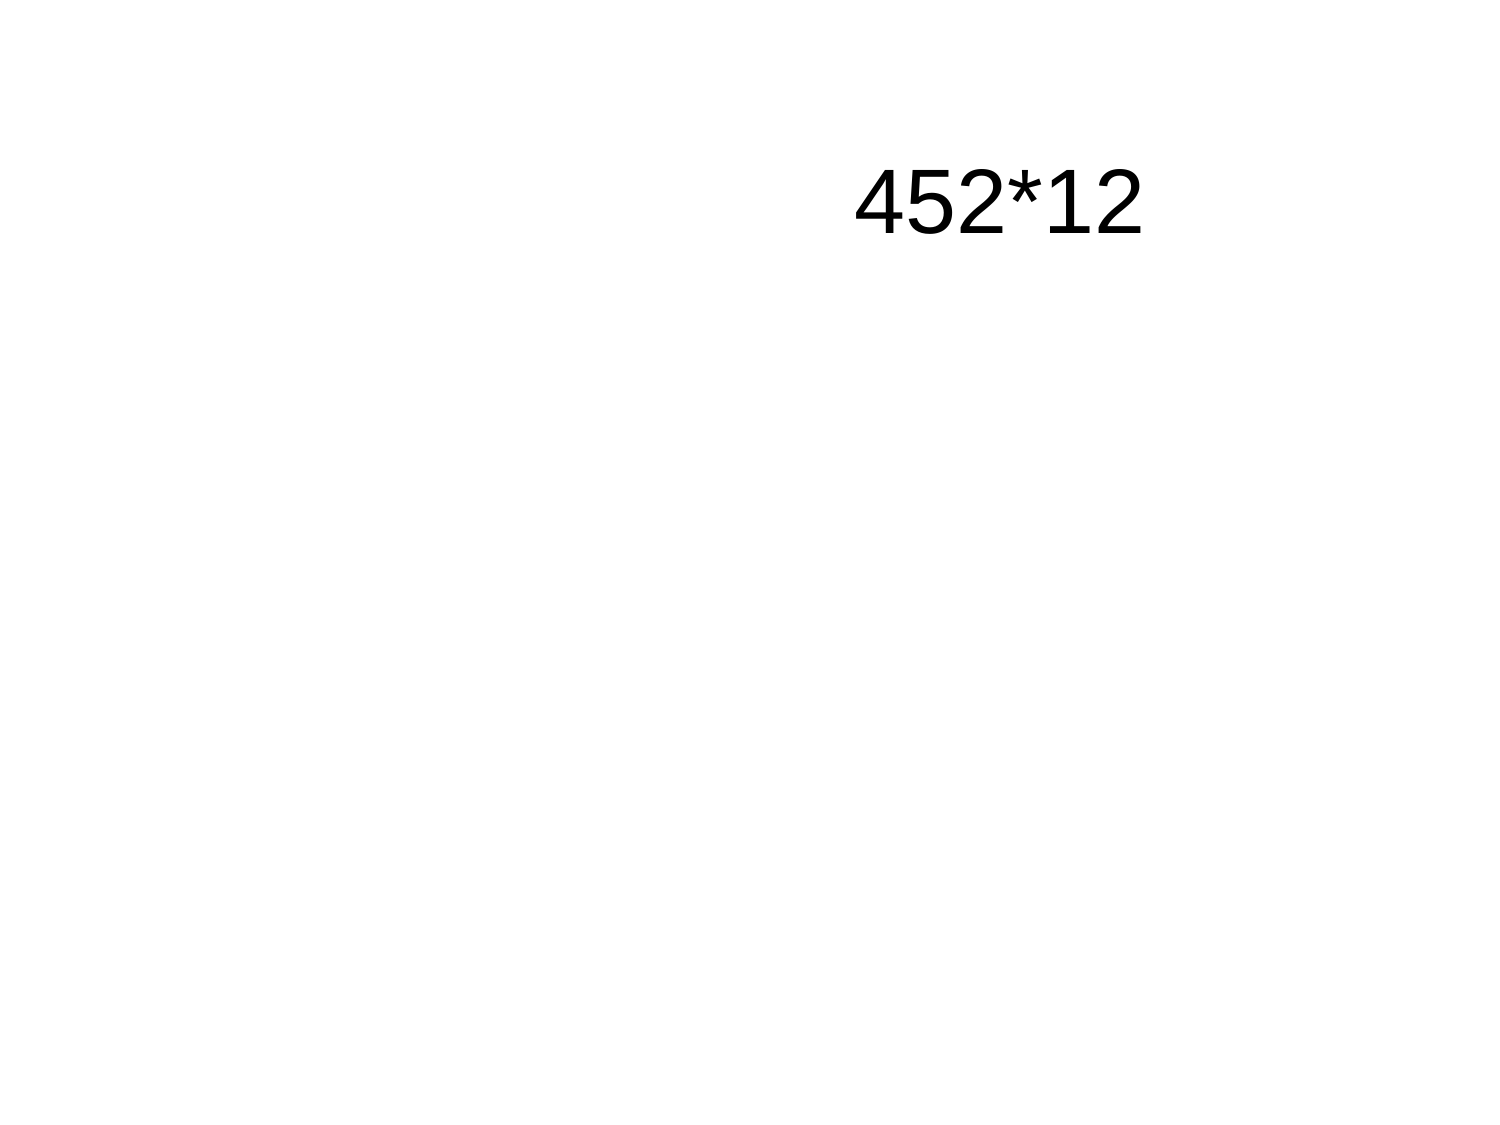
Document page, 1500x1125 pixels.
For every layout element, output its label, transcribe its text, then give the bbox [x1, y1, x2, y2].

text_box 452*12 [840, 135, 1276, 260]
